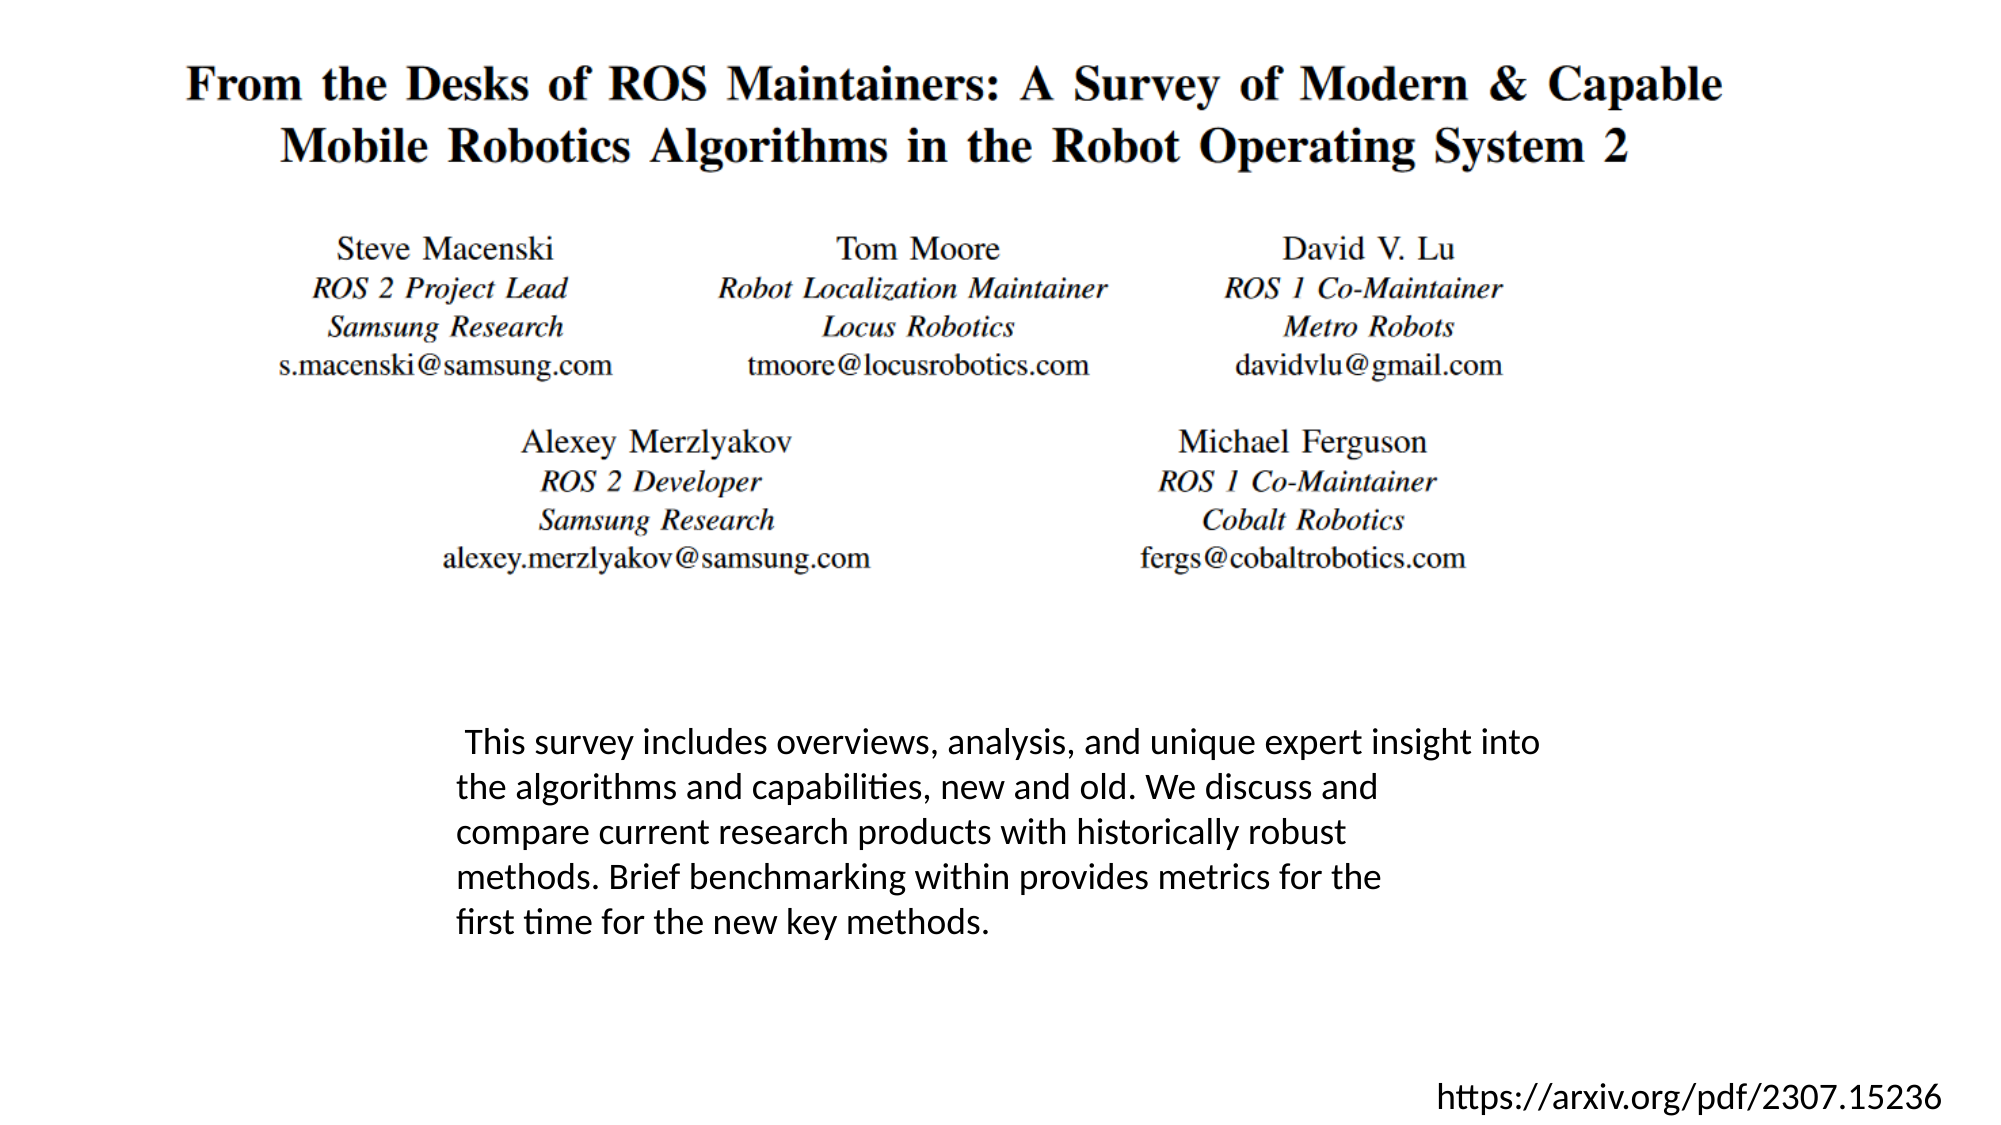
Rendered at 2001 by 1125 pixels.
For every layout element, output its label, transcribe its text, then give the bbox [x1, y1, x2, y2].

text_box https://arxiv.org/pdf/2307.15236 [1421, 1064, 2000, 1125]
text_box This survey includes overviews, analysis, and unique expert insight into the algorithms and capabilities, new and old. We discuss and compare current research products with historically robust methods. Brief benchmarking within provides metrics for the first time for the new key methods. [441, 709, 1653, 950]
picture [137, 0, 1863, 643]
